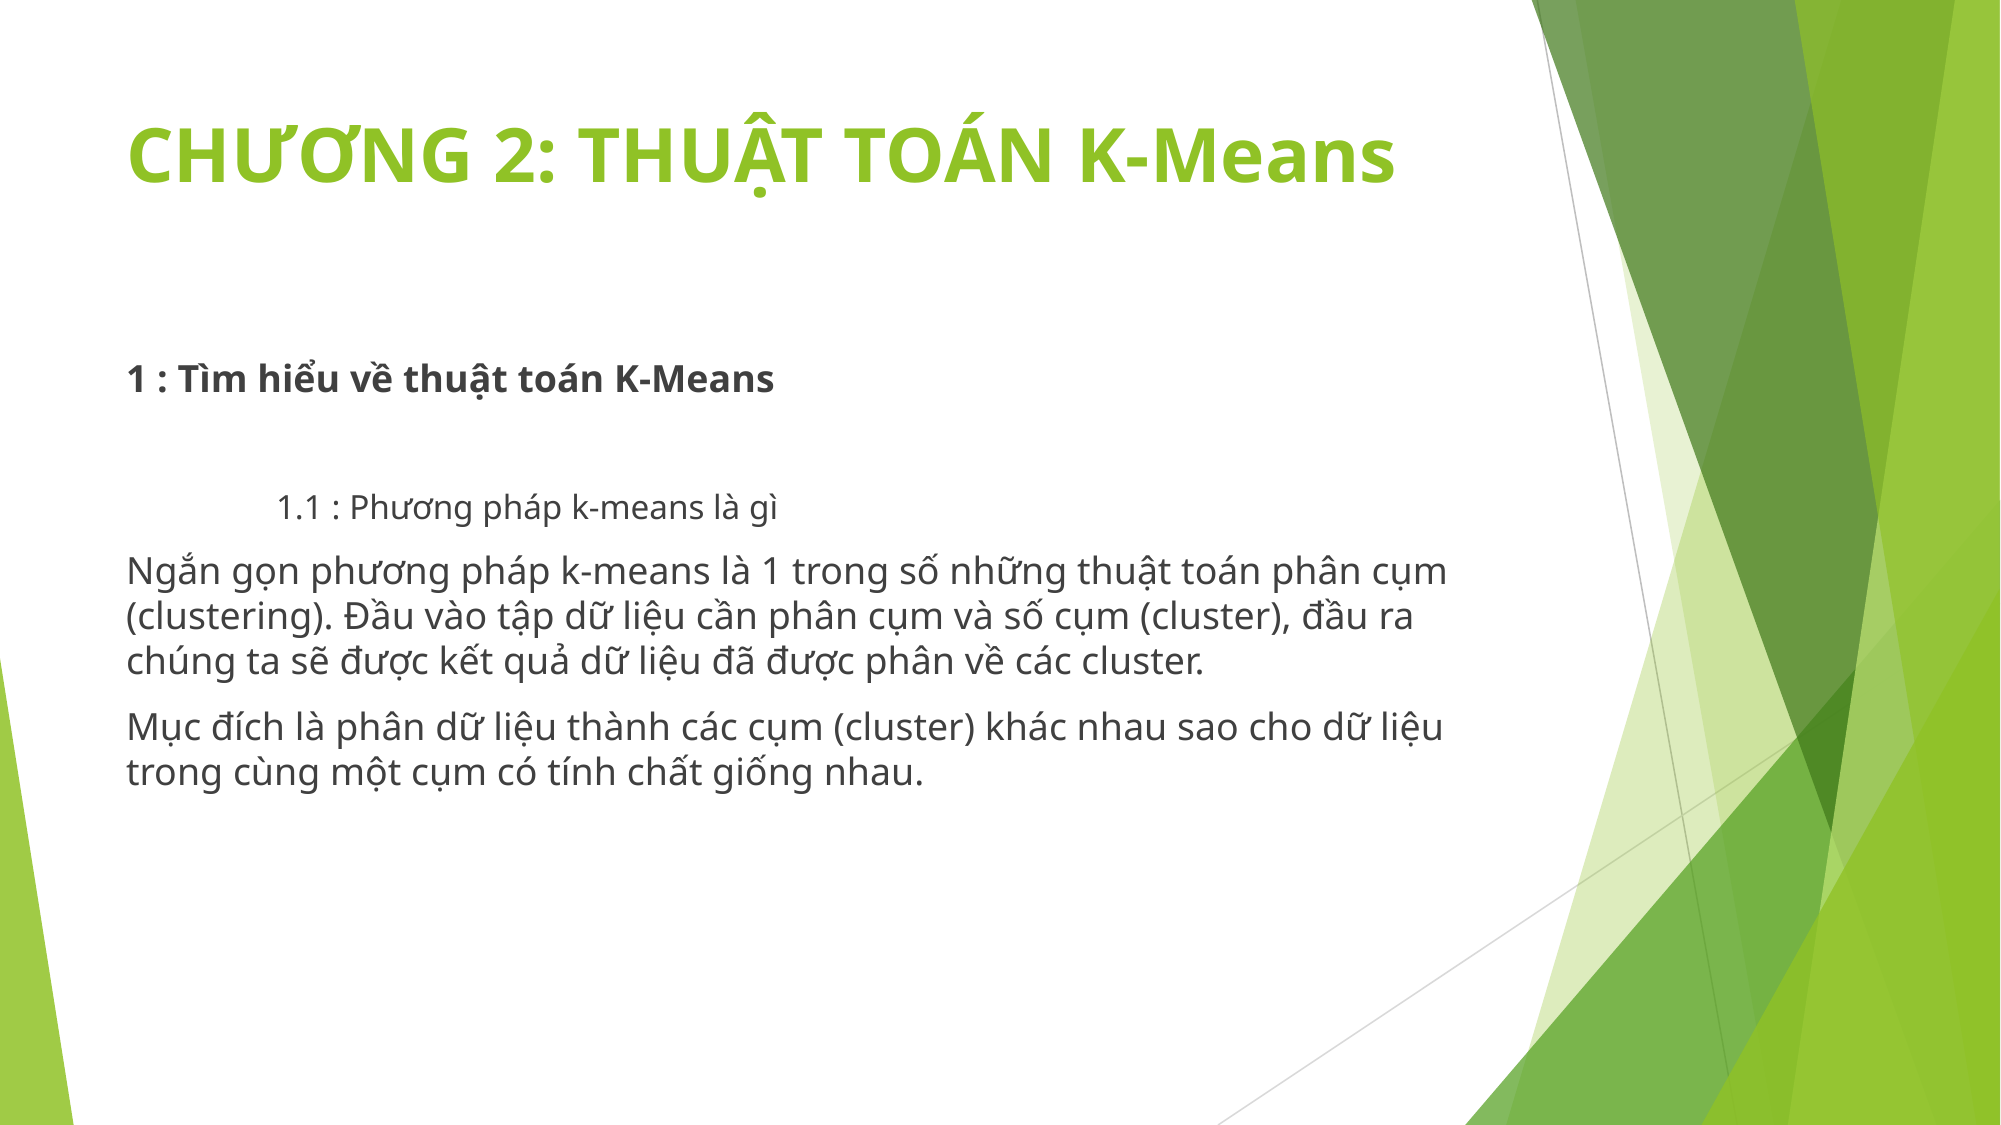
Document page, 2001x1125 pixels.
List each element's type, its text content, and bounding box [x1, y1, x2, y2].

list 1 : Tìm hiểu về thuật toán K-Means 1.1 : Phương pháp k-means là gì Ngắn gọn phương pháp k-means là 1 trong số những thuật toán phân cụm (clustering). Đầu vào tập dữ liệu cần phân cụm và số cụm (cluster), đầu ra chúng ta sẽ được kết quả dữ liệu đã được phân về các cluster. Mục đích là phân dữ liệu thành các cụm (cluster) khác nhau sao cho dữ liệu trong cùng một cụm có tính chất giống nhau. [111, 347, 1522, 984]
title CHƯƠNG 2: THUẬT TOÁN K-Means [111, 99, 1522, 317]
